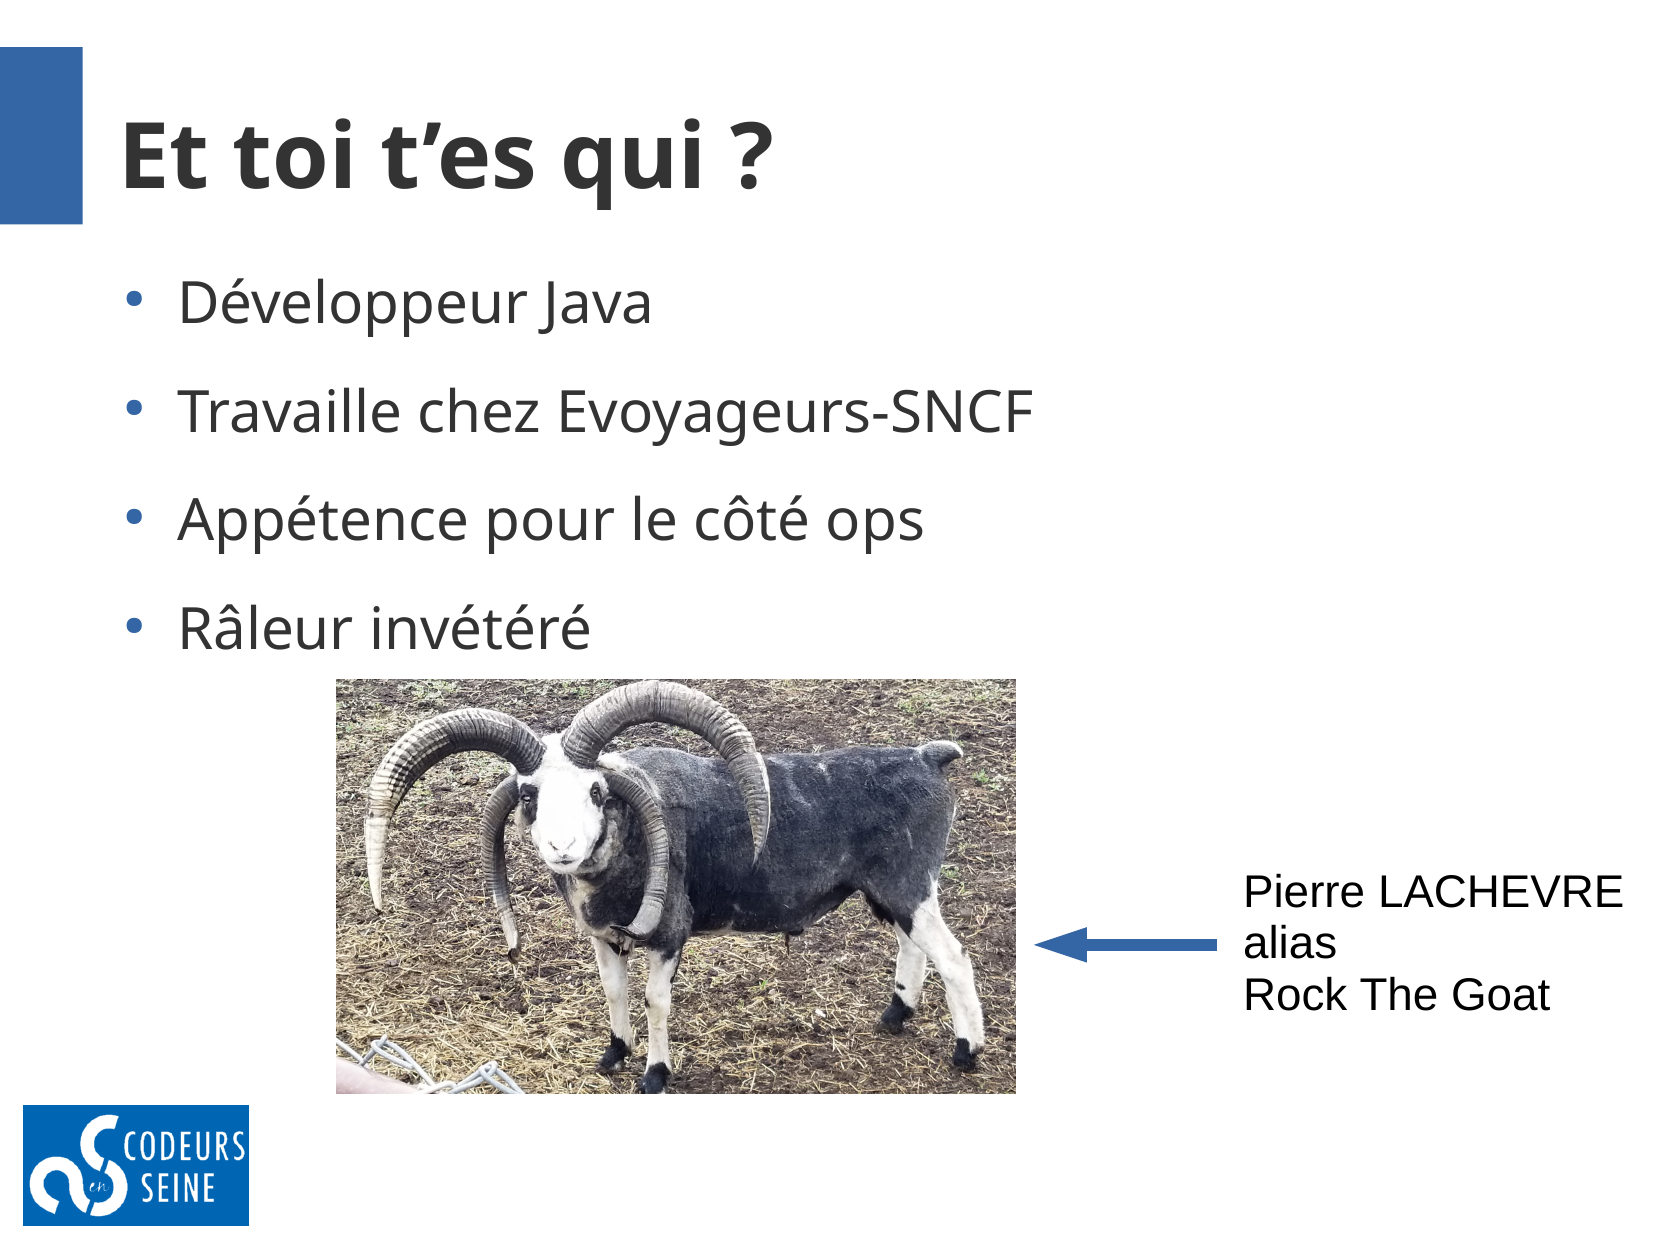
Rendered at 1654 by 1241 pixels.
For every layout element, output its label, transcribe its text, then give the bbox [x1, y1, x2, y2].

list Développeur Java Travaille chez Evoyageurs-SNCF Appétence pour le côté ops Râleur invétéré [106, 261, 1524, 981]
picture [23, 1105, 249, 1226]
title Et toi t’es qui ? [118, 49, 1571, 257]
picture [336, 679, 1016, 1094]
text_box Pierre LACHEVRE alias Rock The Goat [1228, 858, 1640, 1028]
